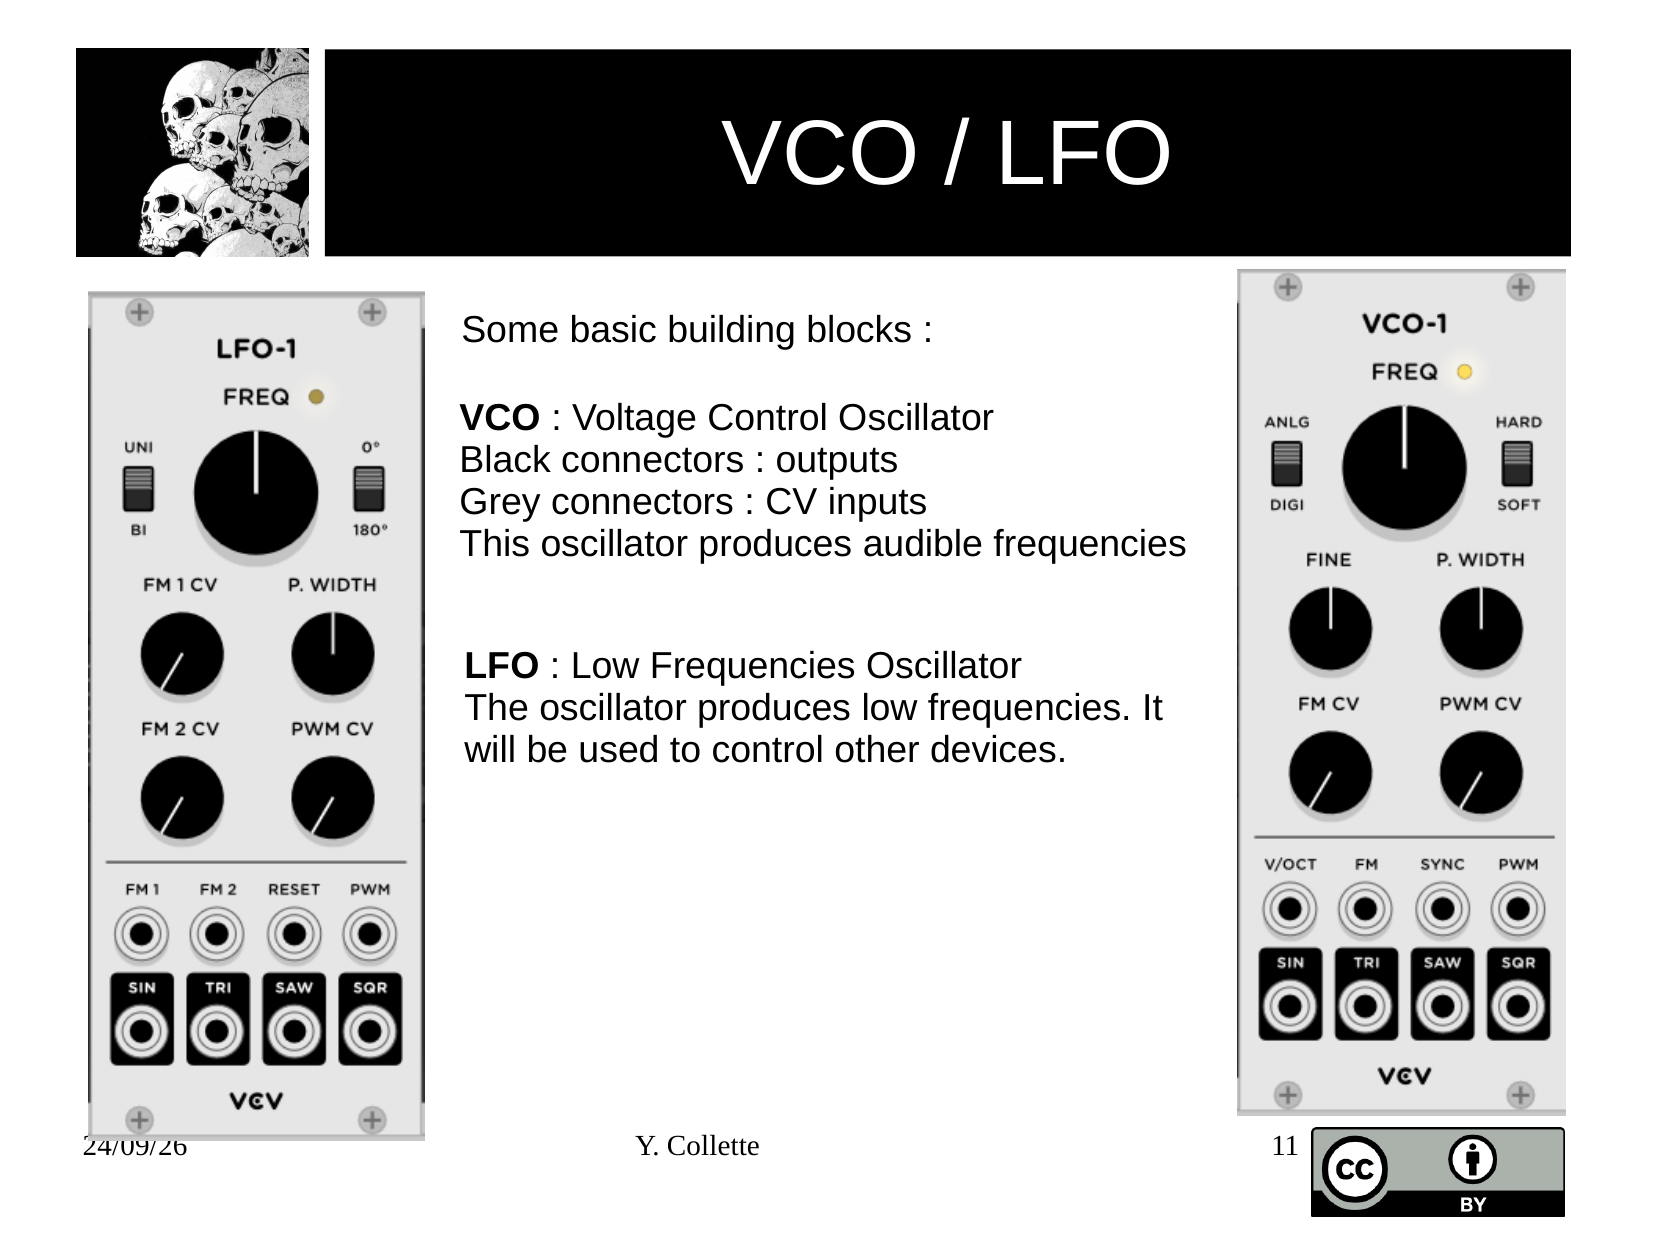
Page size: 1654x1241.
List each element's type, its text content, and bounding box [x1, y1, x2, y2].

picture [88, 291, 425, 1141]
picture [76, 48, 309, 257]
text_box VCO : Voltage Control Oscillator Black connectors : outputs Grey connectors : CV inputs This oscillator produces audible frequencies [444, 389, 1219, 572]
picture [1311, 1127, 1565, 1217]
text_box Some basic building blocks : [446, 301, 1196, 358]
picture [1237, 269, 1566, 1116]
title VCO / LFO [324, 49, 1571, 257]
text_box LFO : Low Frequencies Oscillator The oscillator produces low frequencies. It will be used to control other devices. [449, 636, 1202, 778]
